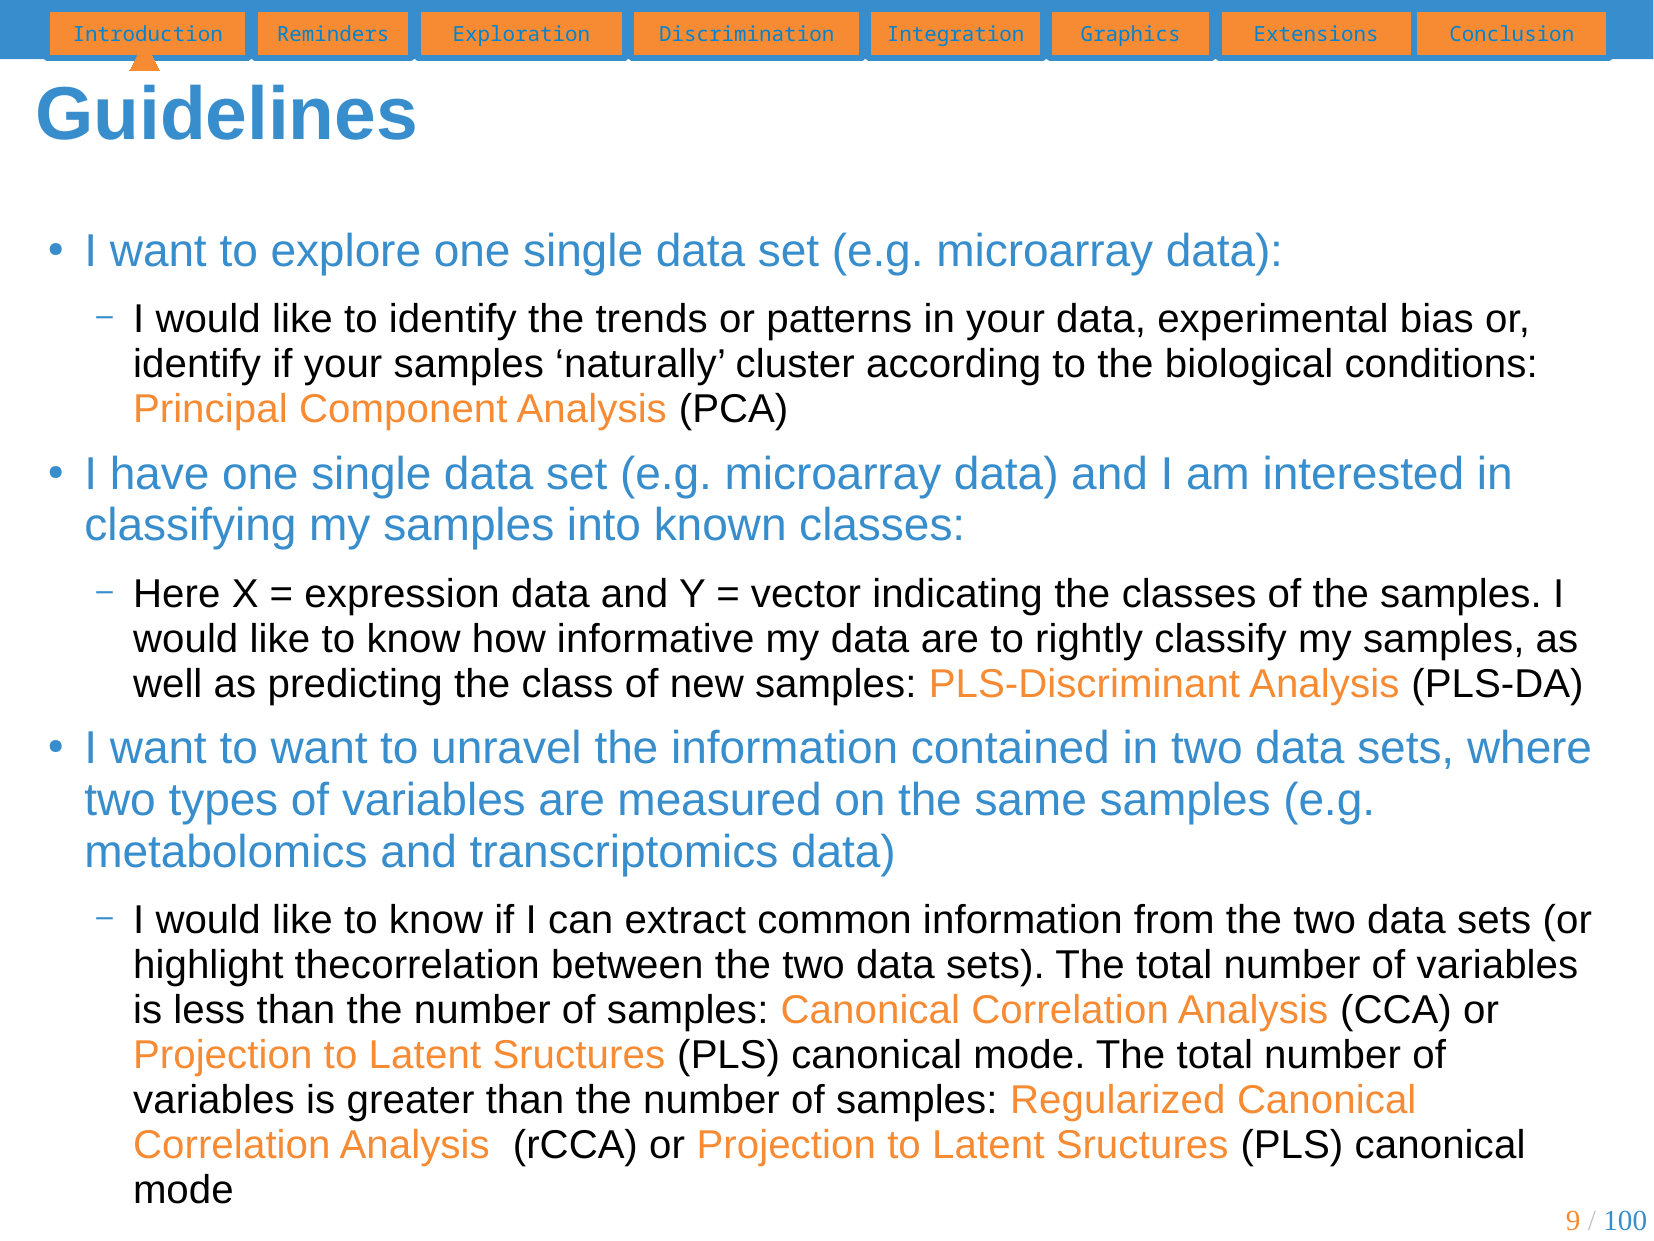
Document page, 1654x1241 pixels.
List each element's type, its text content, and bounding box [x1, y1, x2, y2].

title Guidelines [35, 61, 1571, 166]
list I want to explore one single data set (e.g. microarray data): I would like to identify the trends or patterns in your data, experimental bias or, identify if your samples ‘naturally’ cluster according to the biological conditions: Principal Component Analysis (PCA) I have one single data set (e.g. microarray data) and I am interested in classifying my samples into known classes: Here X = expression data and Y = vector indicating the classes of the samples. I would like to know how informative my data are to rightly classify my samples, as well as predicting the class of new samples: PLS-Discriminant Analysis (PLS-DA) I want to want to unravel the information contained in two data sets, where two types of variables are measured on the same samples (e.g. metabolomics and transcriptomics data) I would like to know if I can extract common information from the two data sets (or highlight thecorrelation between the two data sets). The total number of variables is less than the number of samples: Canonical Correlation Analysis (CCA) or Projection to Latent Sructures (PLS) canonical mode. The total number of variables is greater than the number of samples: Regularized Canonical Correlation Analysis (rCCA) or Projection to Latent Sructures (PLS) canonical mode [35, 224, 1619, 1217]
text_box [129, 41, 160, 71]
